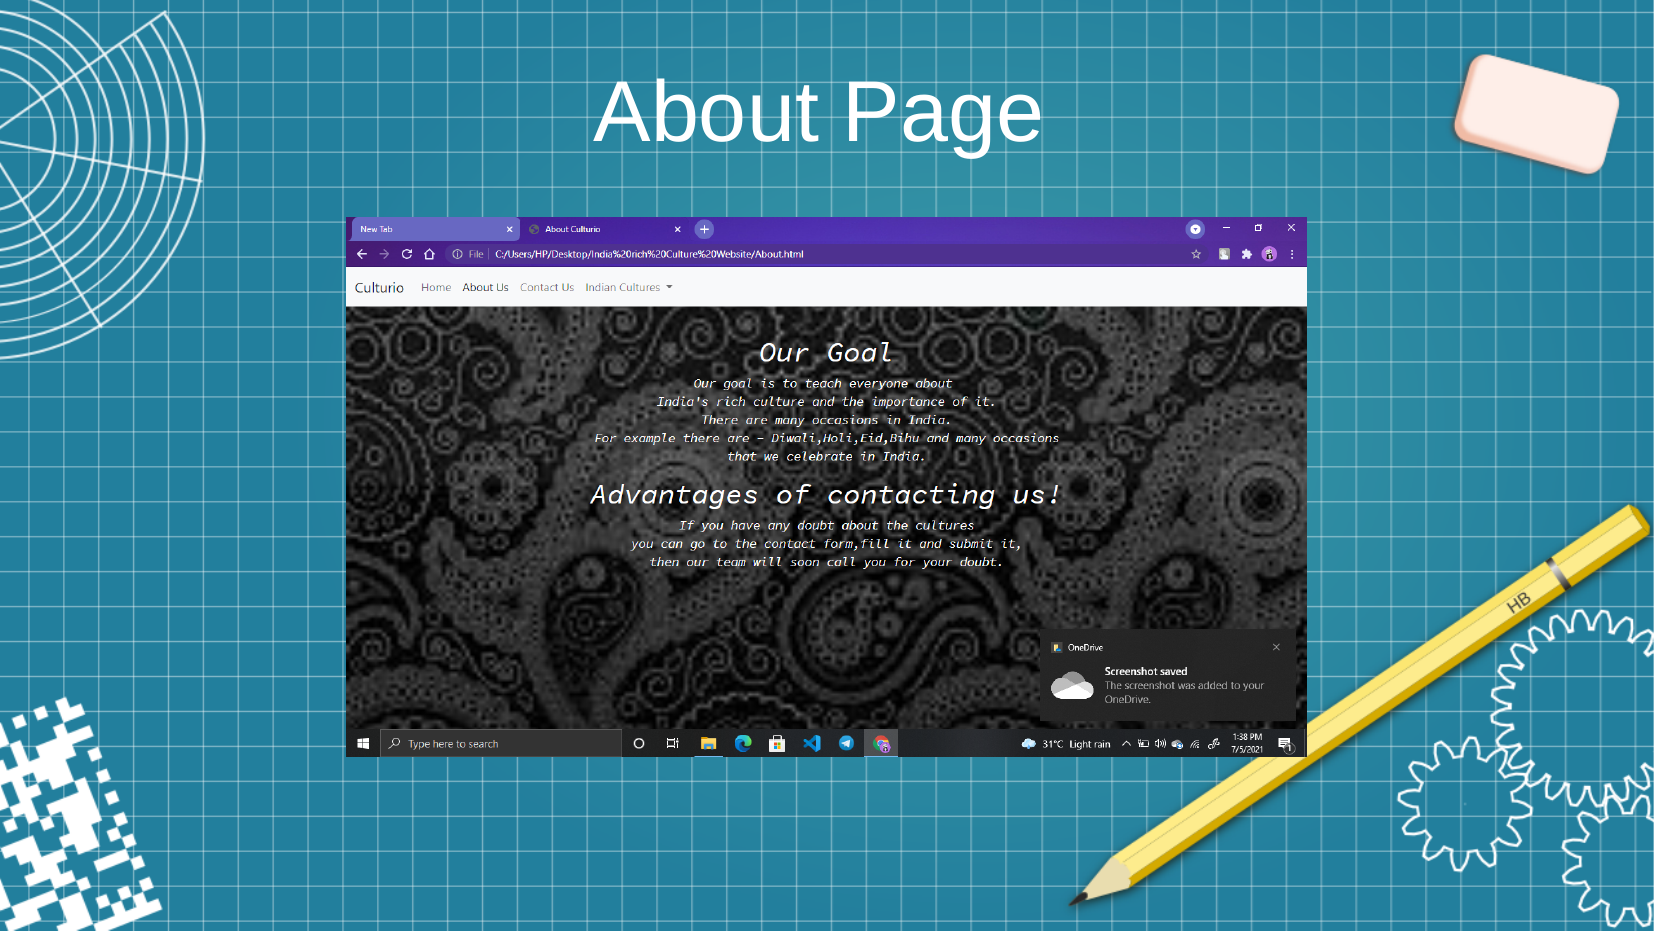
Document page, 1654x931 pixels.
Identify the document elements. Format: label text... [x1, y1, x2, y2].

picture [0, 0, 1654, 931]
title About Page [75, 5, 1564, 218]
